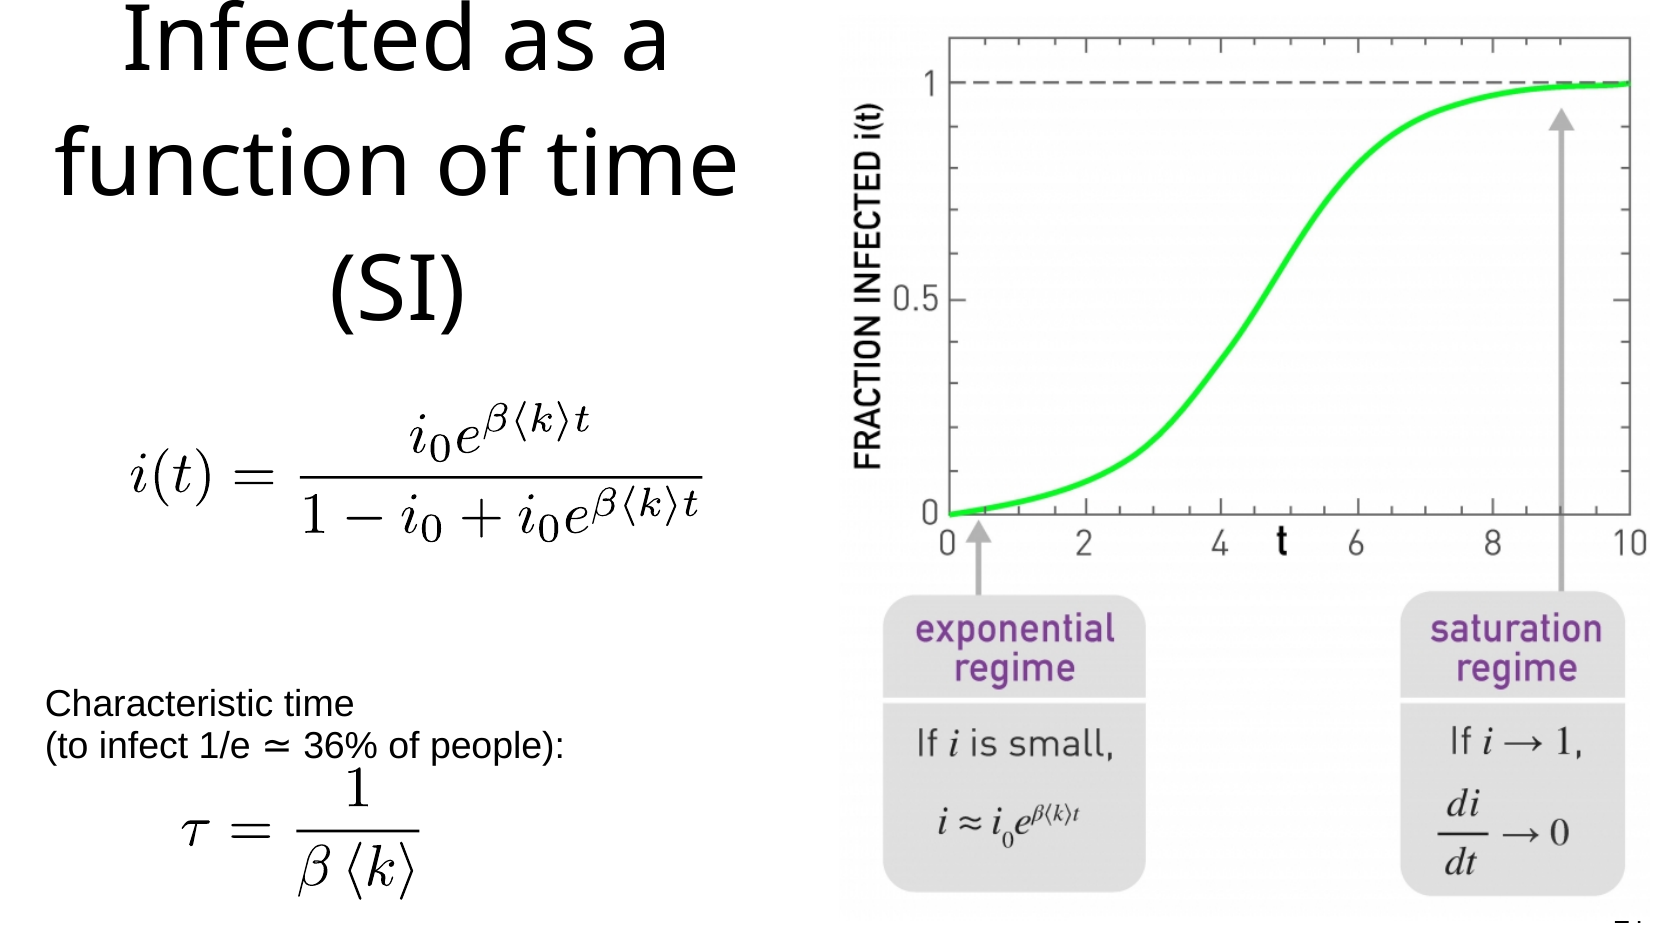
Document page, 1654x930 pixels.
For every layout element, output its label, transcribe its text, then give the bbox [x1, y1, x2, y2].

picture [839, 15, 1650, 921]
text_box Characteristic time (to infect 1/e ≃ 36% of people): [30, 675, 601, 774]
text_box [180, 767, 420, 901]
title Infected as a function of time (SI) [0, 0, 796, 321]
text_box [129, 400, 703, 543]
